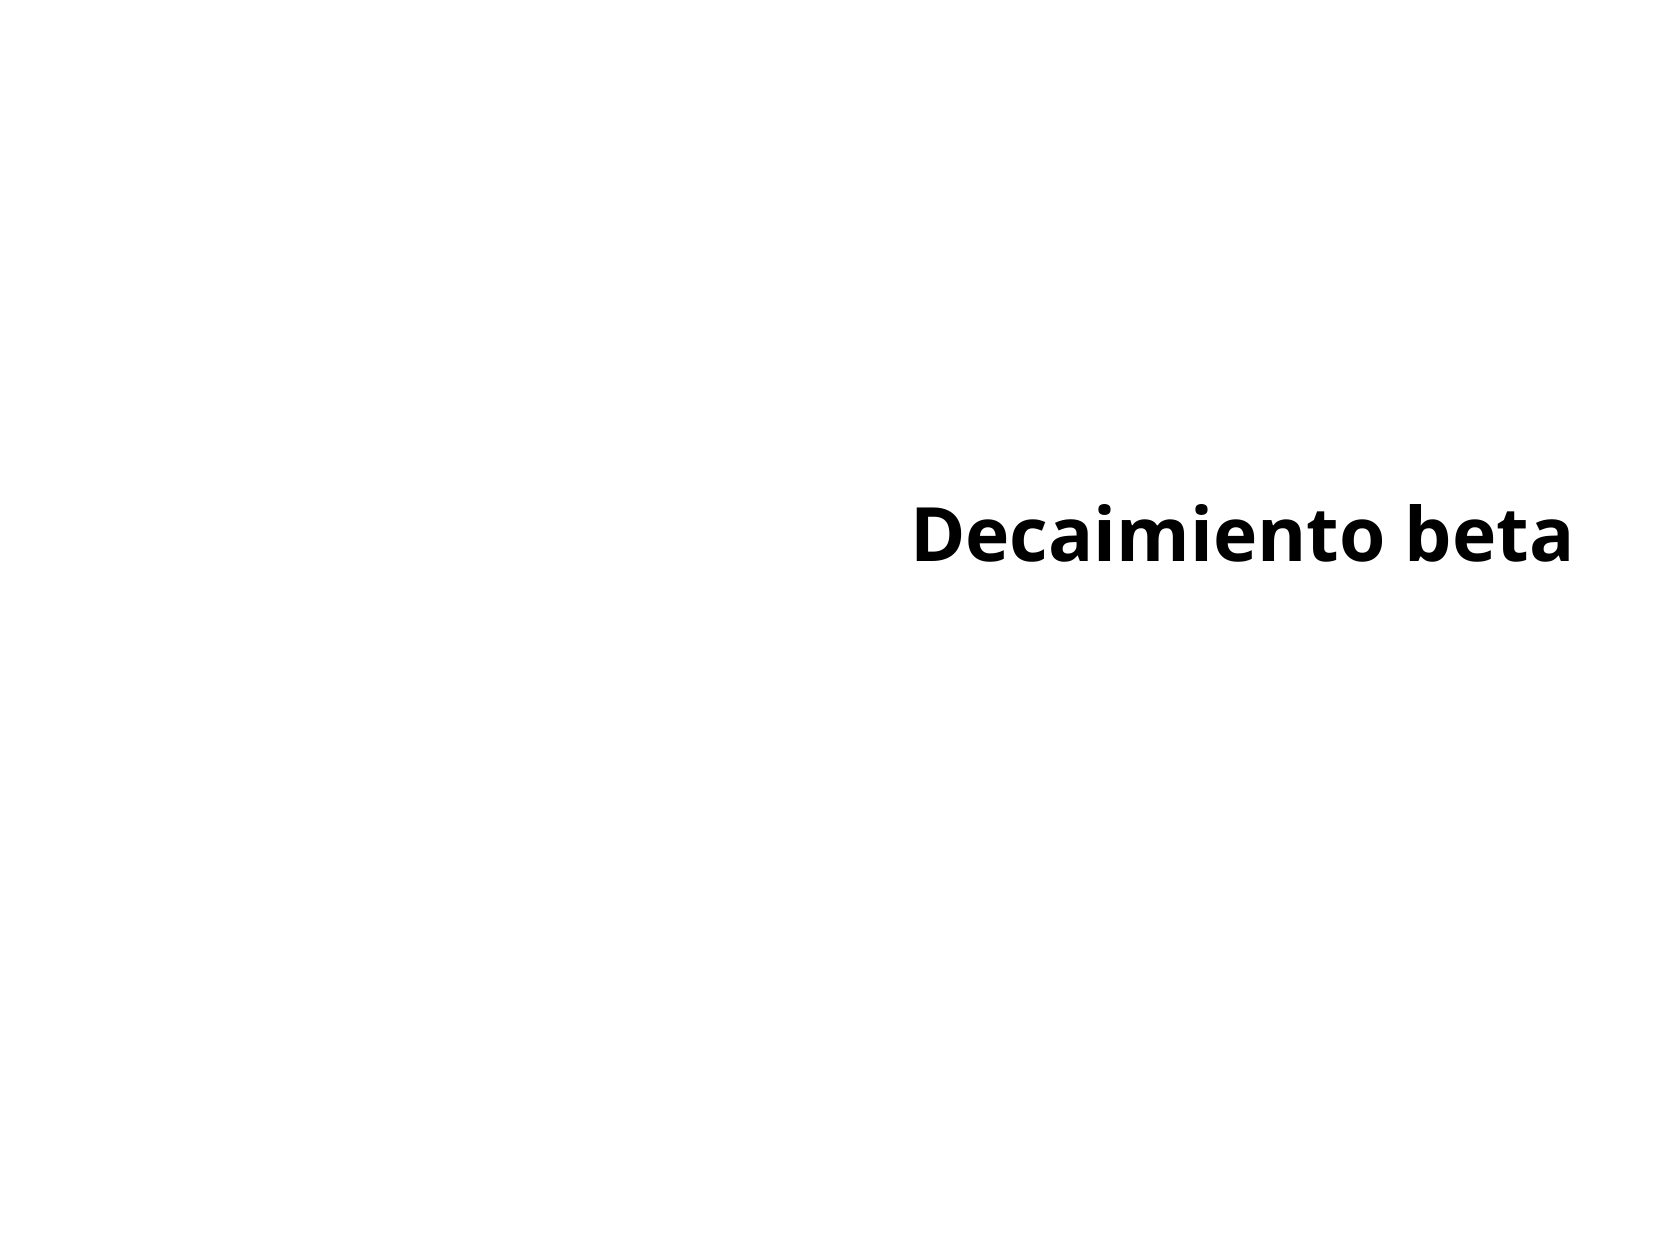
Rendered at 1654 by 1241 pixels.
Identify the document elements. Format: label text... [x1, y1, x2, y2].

text_box Decaimiento beta [86, 49, 1575, 1006]
